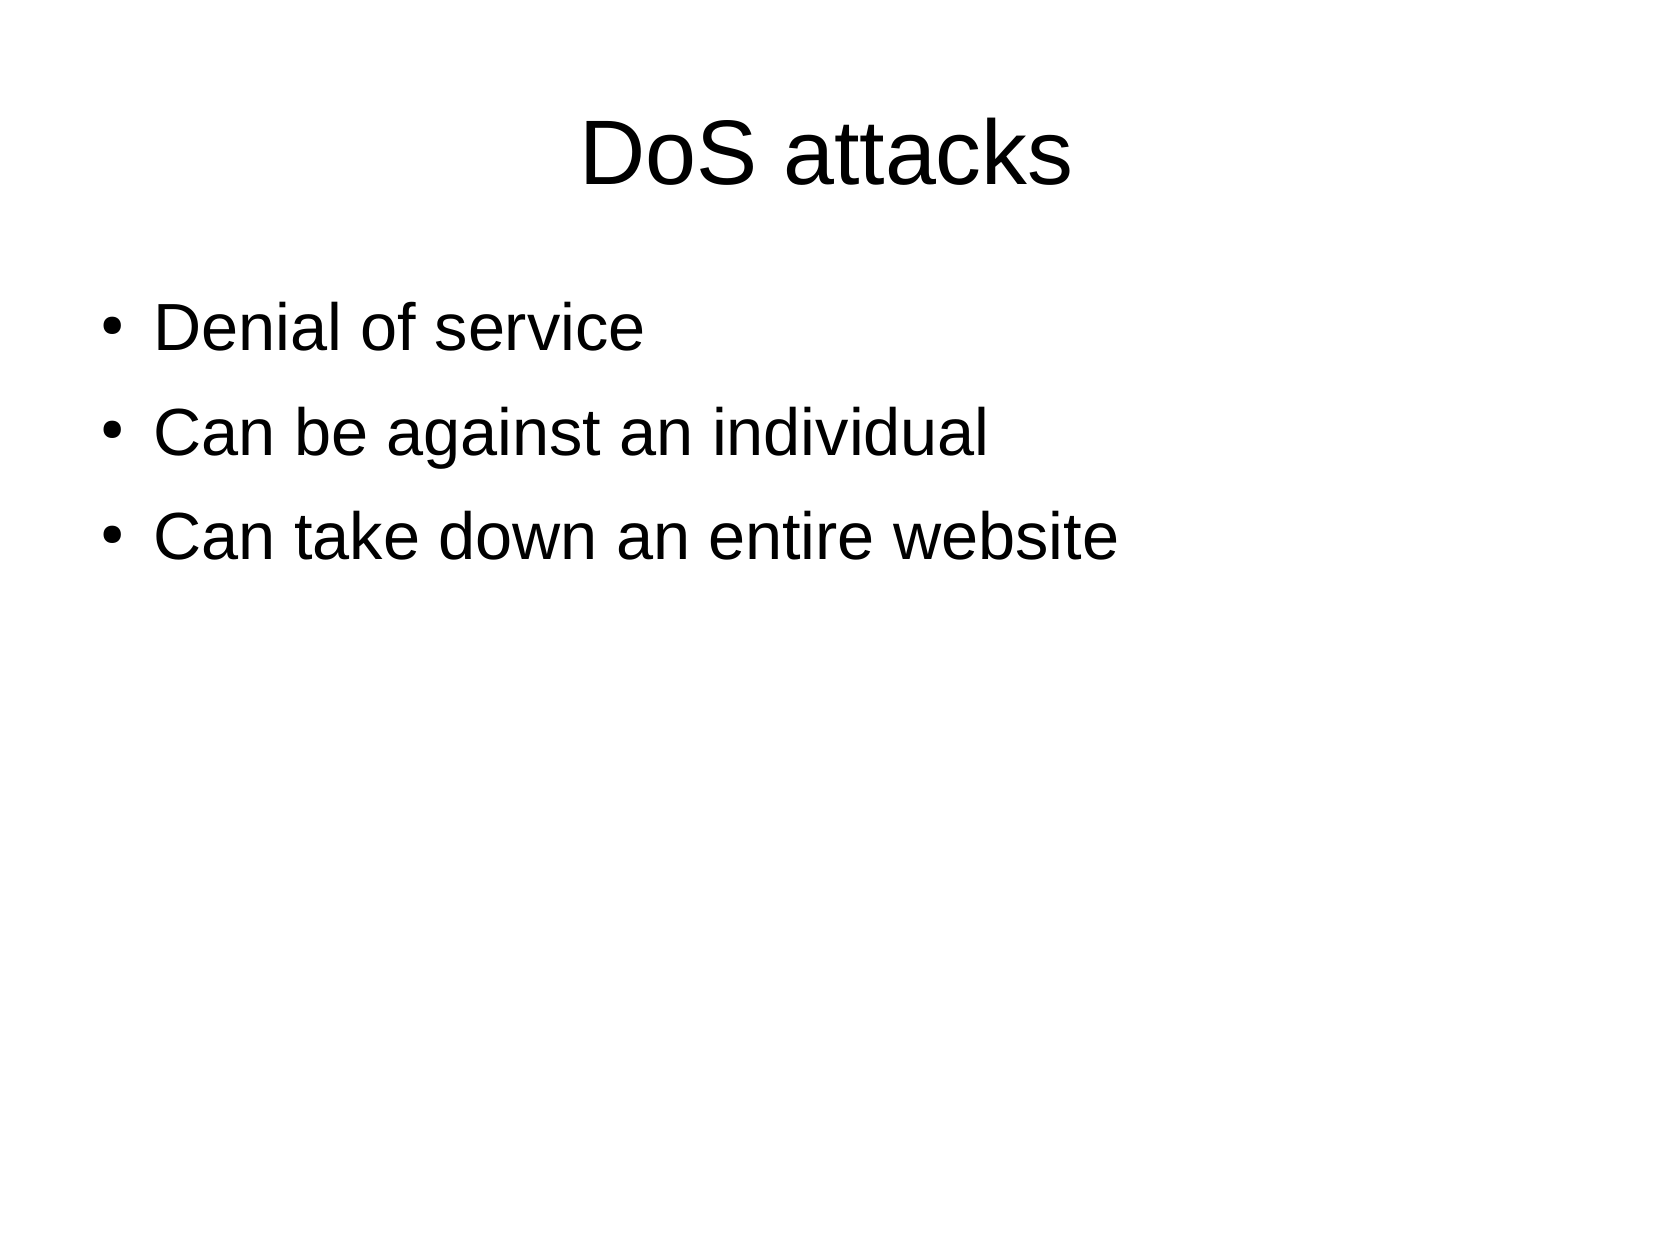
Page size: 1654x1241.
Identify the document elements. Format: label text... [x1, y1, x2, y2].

list Denial of service Can be against an individual Can take down an entire website [82, 290, 1571, 1010]
title DoS attacks [82, 49, 1571, 257]
